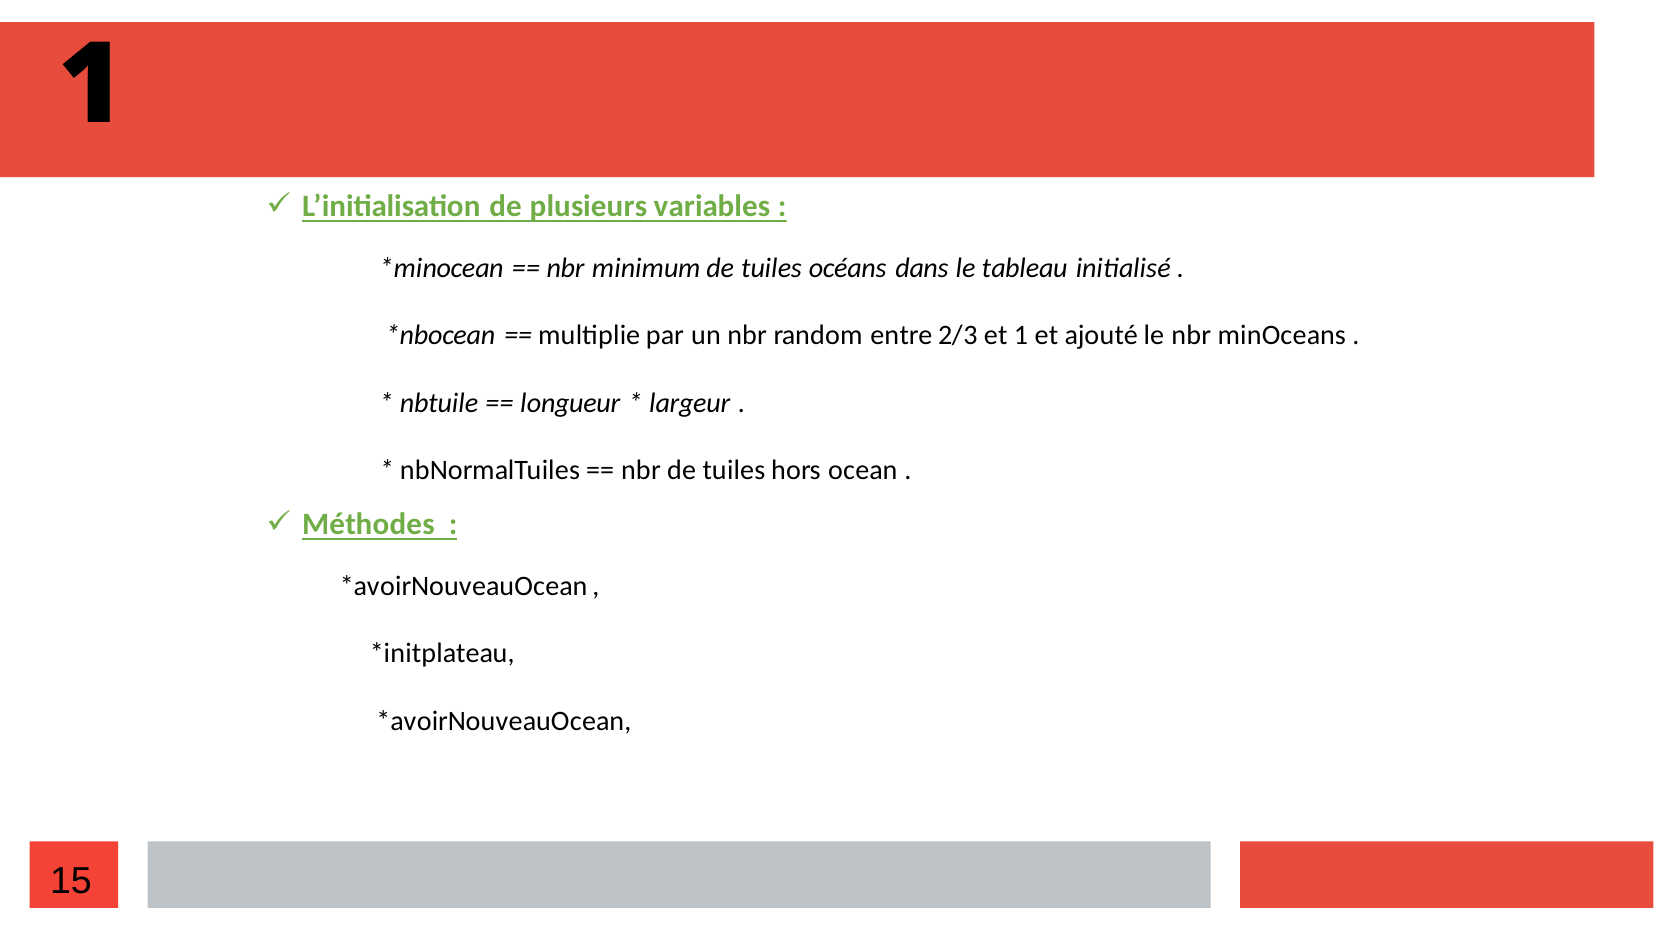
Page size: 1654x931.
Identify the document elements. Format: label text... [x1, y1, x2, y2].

text_box 15 [35, 852, 130, 910]
title 1 [59, 44, 1595, 156]
picture [248, 177, 1421, 844]
